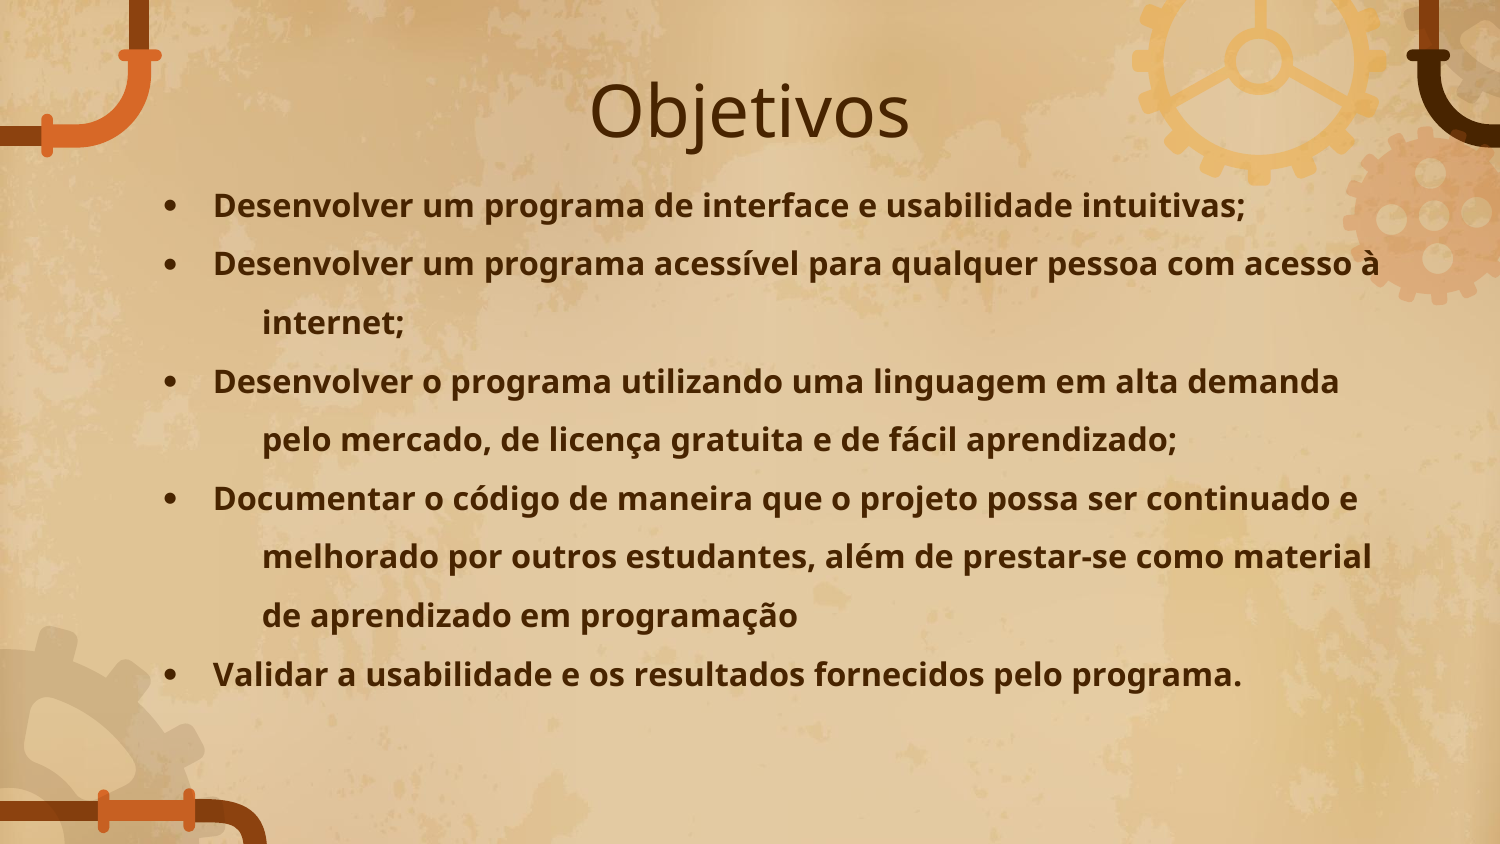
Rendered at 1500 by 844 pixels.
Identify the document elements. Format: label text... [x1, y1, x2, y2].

title Objetivos [116, 49, 1384, 127]
list Desenvolver um programa de interface e usabilidade intuitivas; Desenvolver um programa acessível para qualquer pessoa com acesso à internet; Desenvolver o programa utilizando uma linguagem em alta demanda pelo mercado, de licença gratuita e de fácil aprendizado; Documentar o código de maneira que o projeto possa ser continuado e melhorado por outros estudantes, além de prestar-se como material de aprendizado em programação Validar a usabilidade e os resultados fornecidos pelo programa. [116, 150, 1418, 717]
